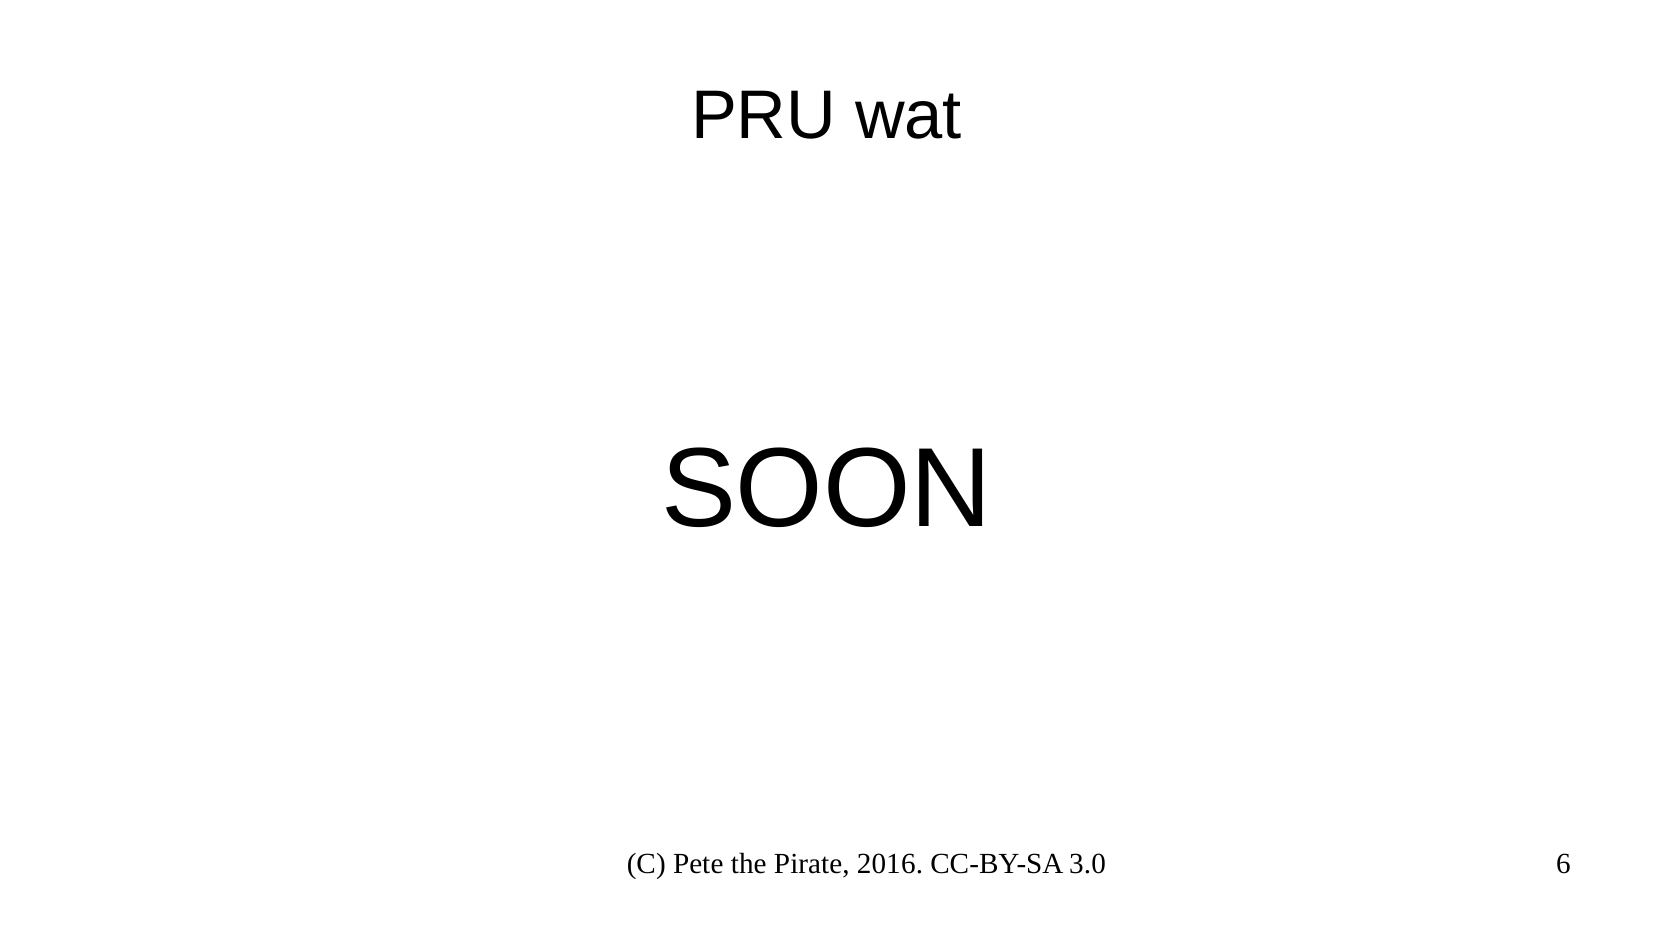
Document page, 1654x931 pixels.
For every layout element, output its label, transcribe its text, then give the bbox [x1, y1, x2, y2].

title PRU wat [82, 37, 1571, 193]
list SOON [82, 217, 1571, 757]
